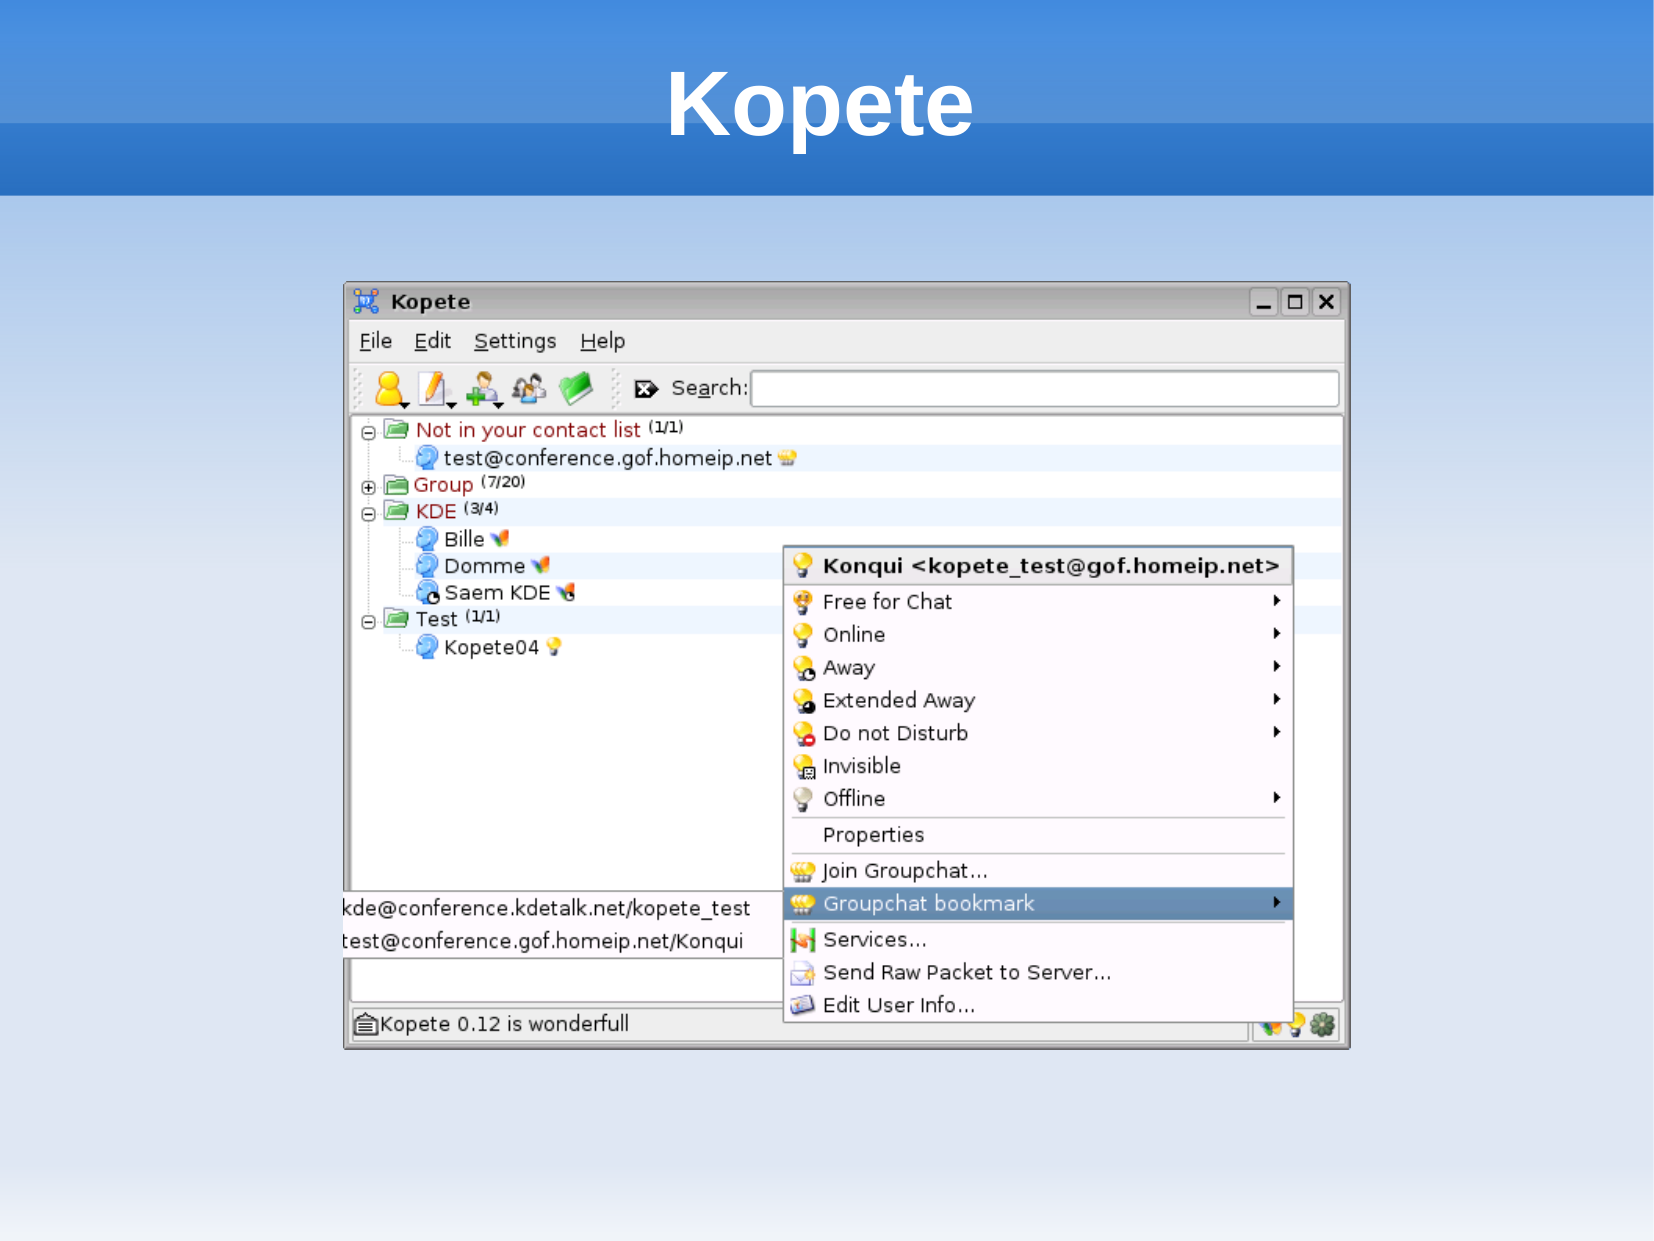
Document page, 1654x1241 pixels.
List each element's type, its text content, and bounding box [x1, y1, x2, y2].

title Kopete [76, 7, 1565, 200]
picture [0, 0, 1654, 1241]
